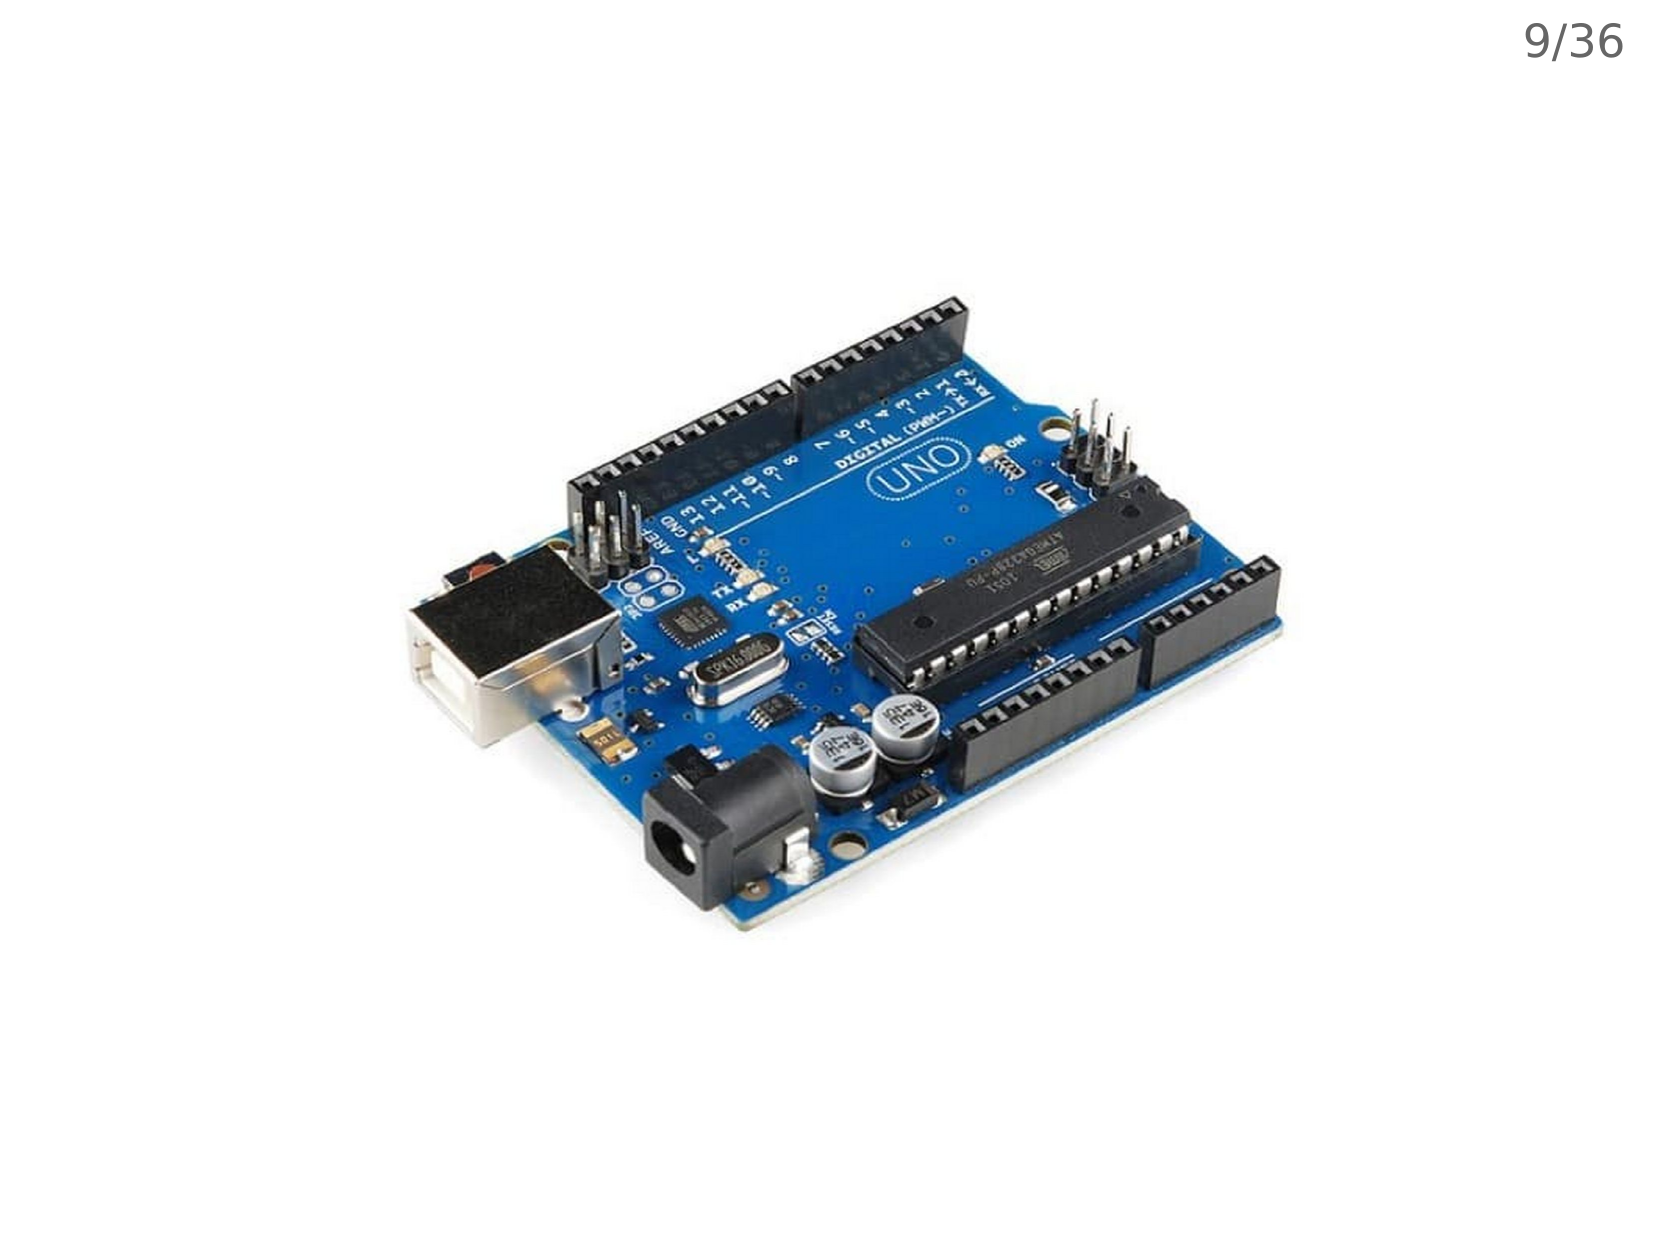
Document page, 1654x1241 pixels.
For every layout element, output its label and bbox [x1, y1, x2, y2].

picture [375, 265, 1313, 975]
